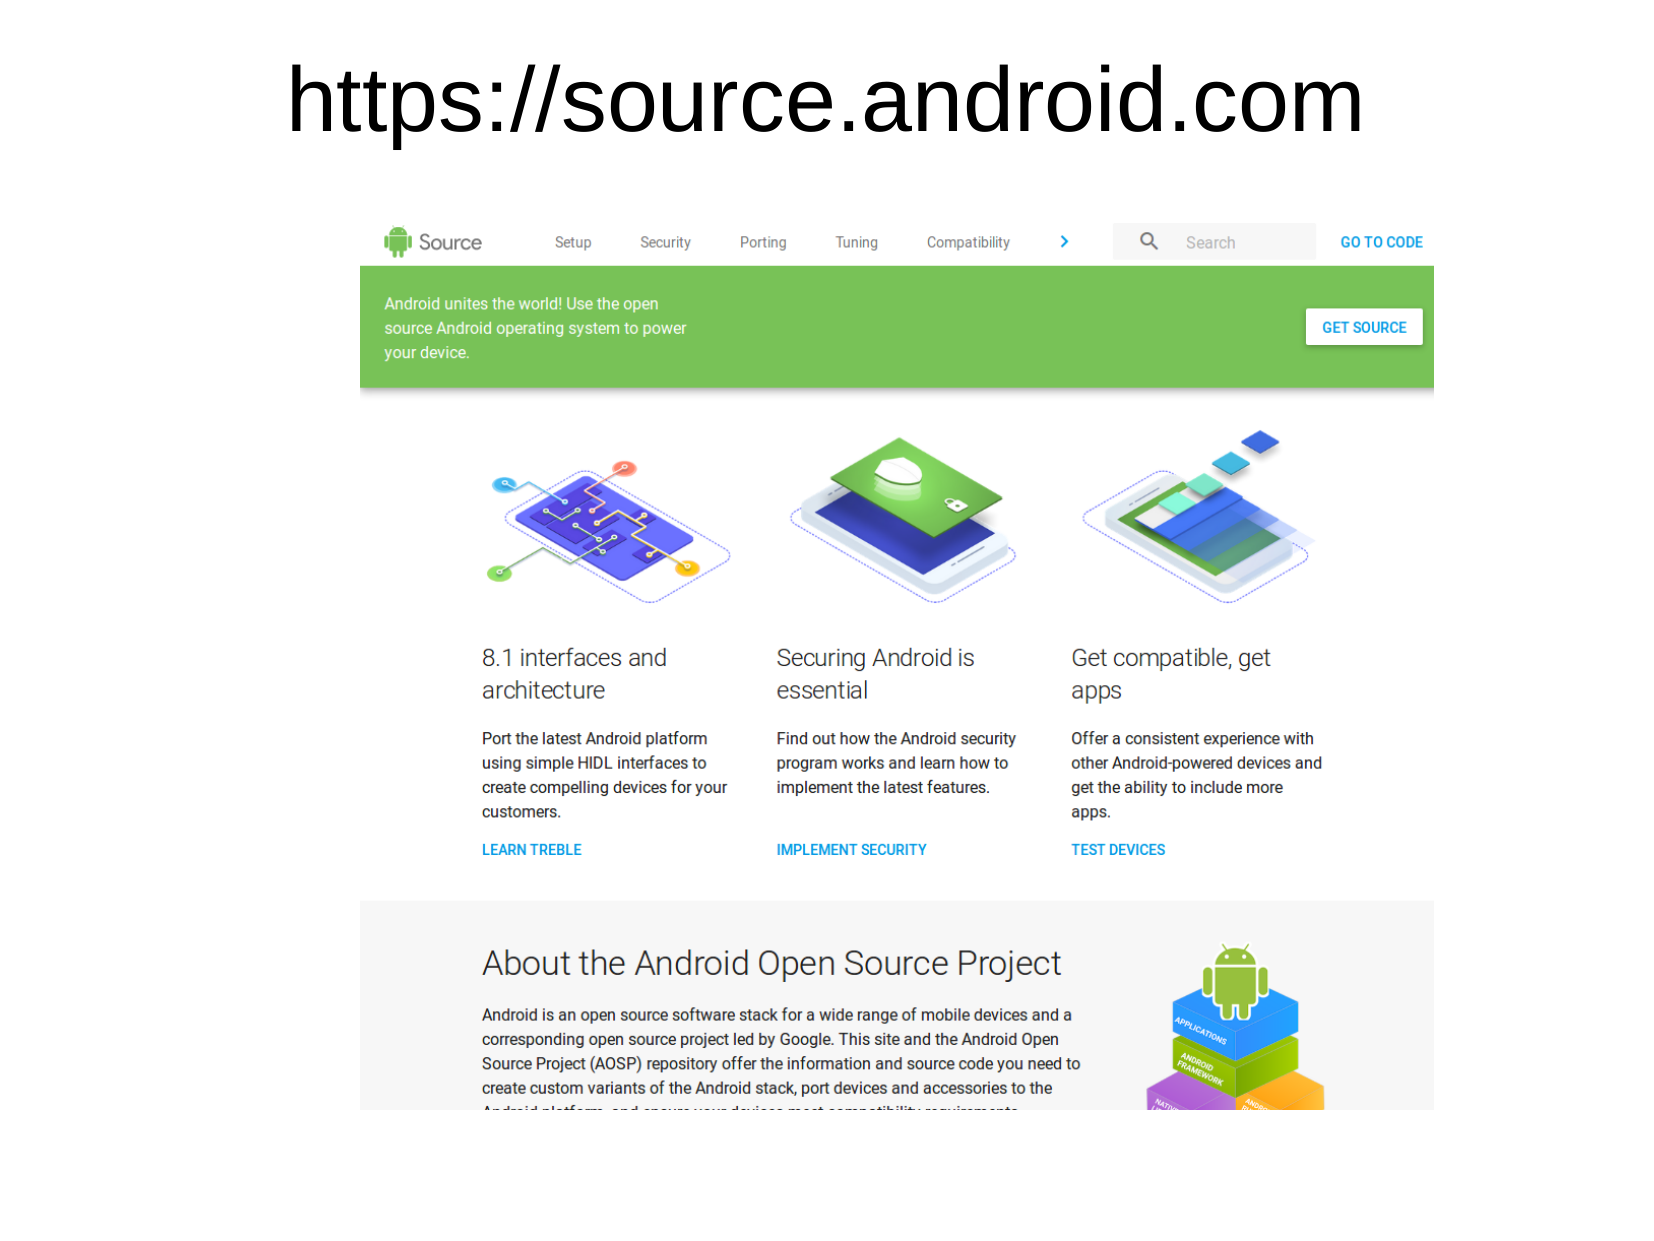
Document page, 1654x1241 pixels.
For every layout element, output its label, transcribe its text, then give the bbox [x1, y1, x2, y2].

picture [360, 217, 1434, 1111]
title https://source.android.com [82, 0, 1571, 204]
